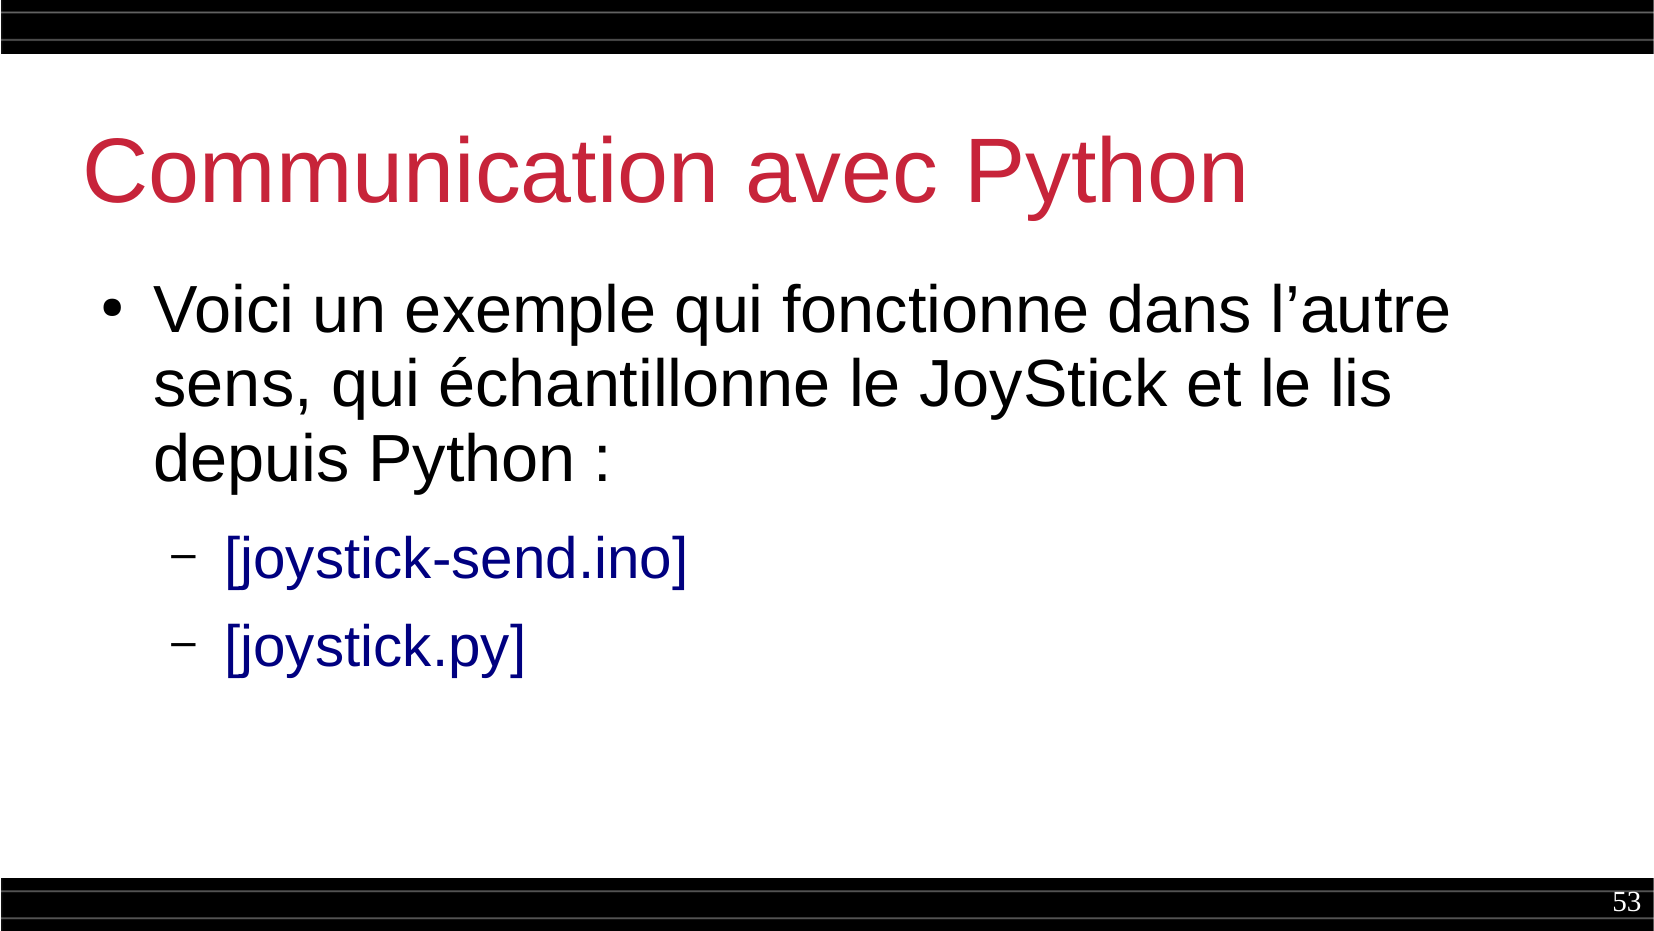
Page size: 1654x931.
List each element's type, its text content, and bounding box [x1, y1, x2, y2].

picture [1, 0, 1654, 54]
title Communication avec Python [82, 92, 1571, 249]
list Voici un exemple qui fonctionne dans l’autre sens, qui échantillonne le JoyStick et le lis depuis Python : [joystick-send.ino] [joystick.py] [82, 271, 1595, 839]
picture [1, 878, 1654, 931]
